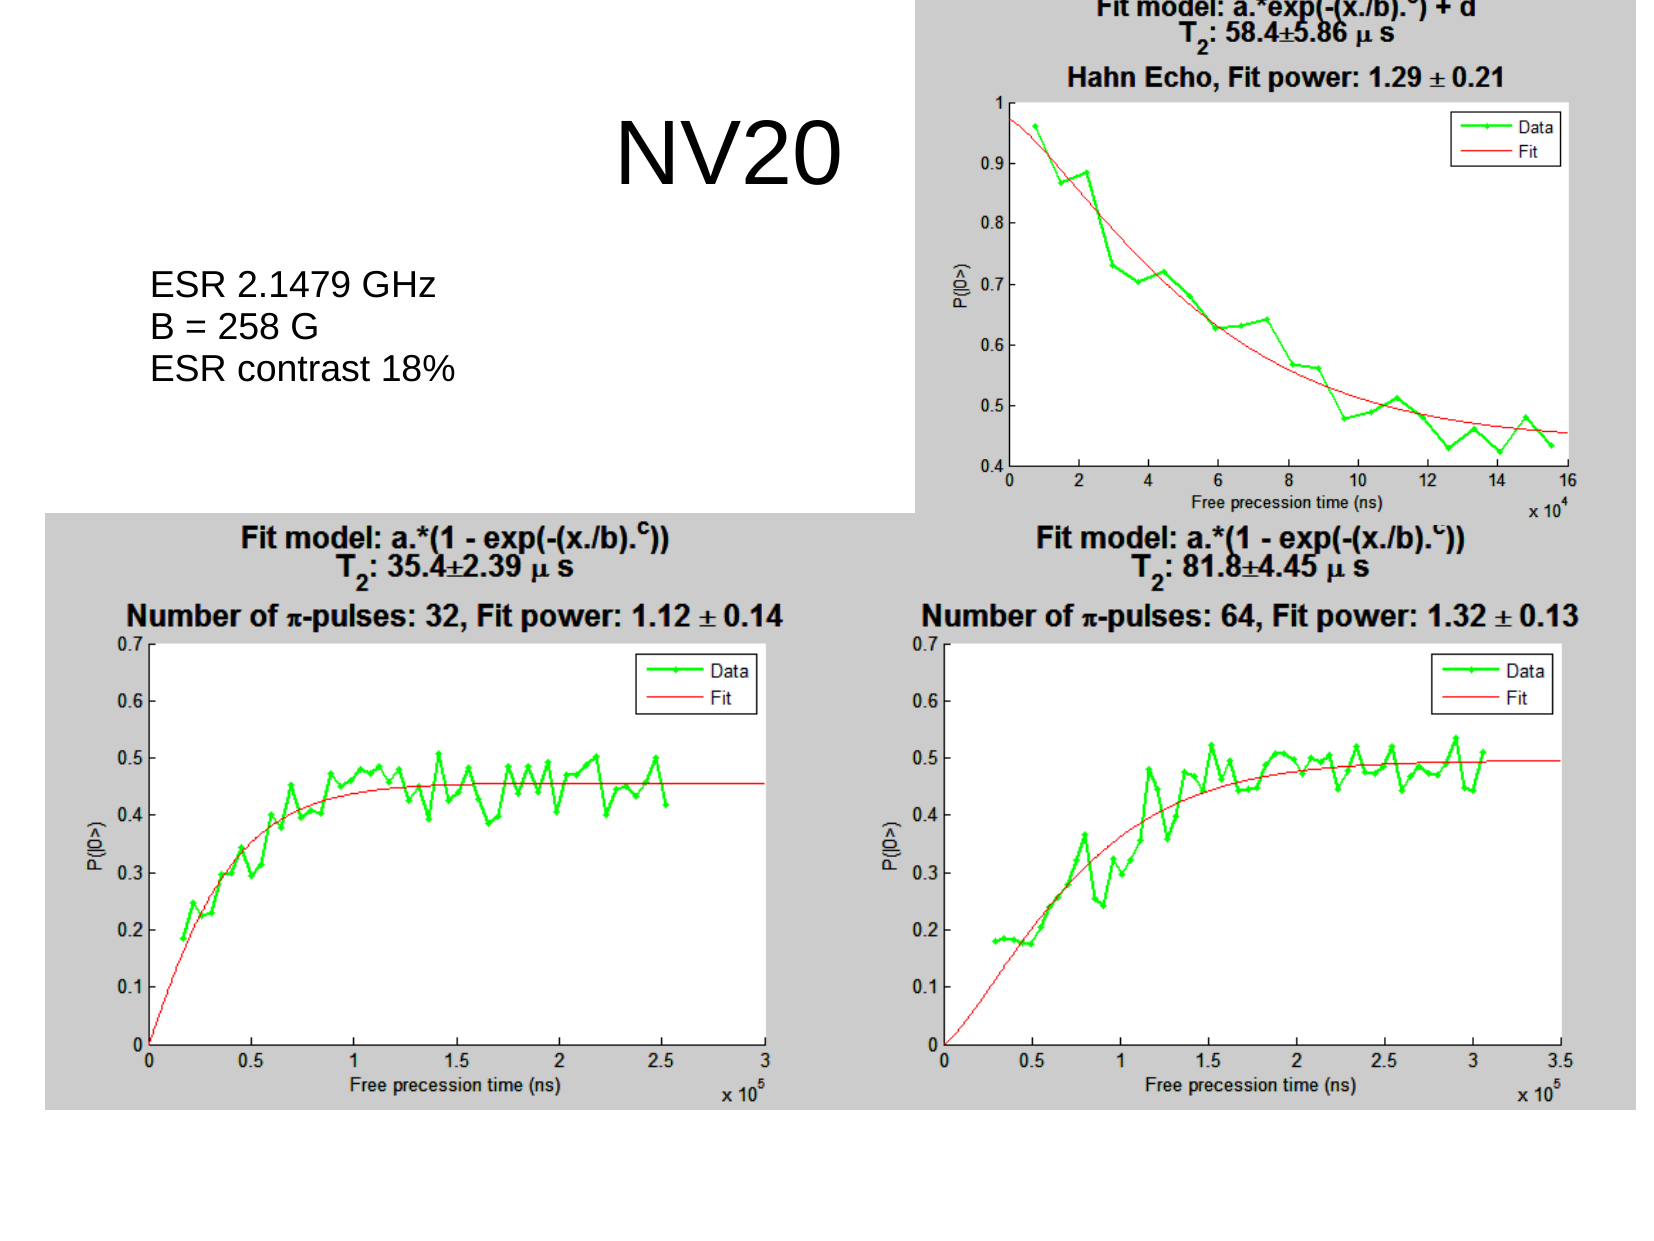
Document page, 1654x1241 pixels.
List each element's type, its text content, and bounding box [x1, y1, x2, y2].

picture [45, 0, 1636, 1111]
title NV20 [0, 49, 915, 257]
text_box ESR 2.1479 GHz B = 258 G ESR contrast 18% [135, 256, 676, 398]
